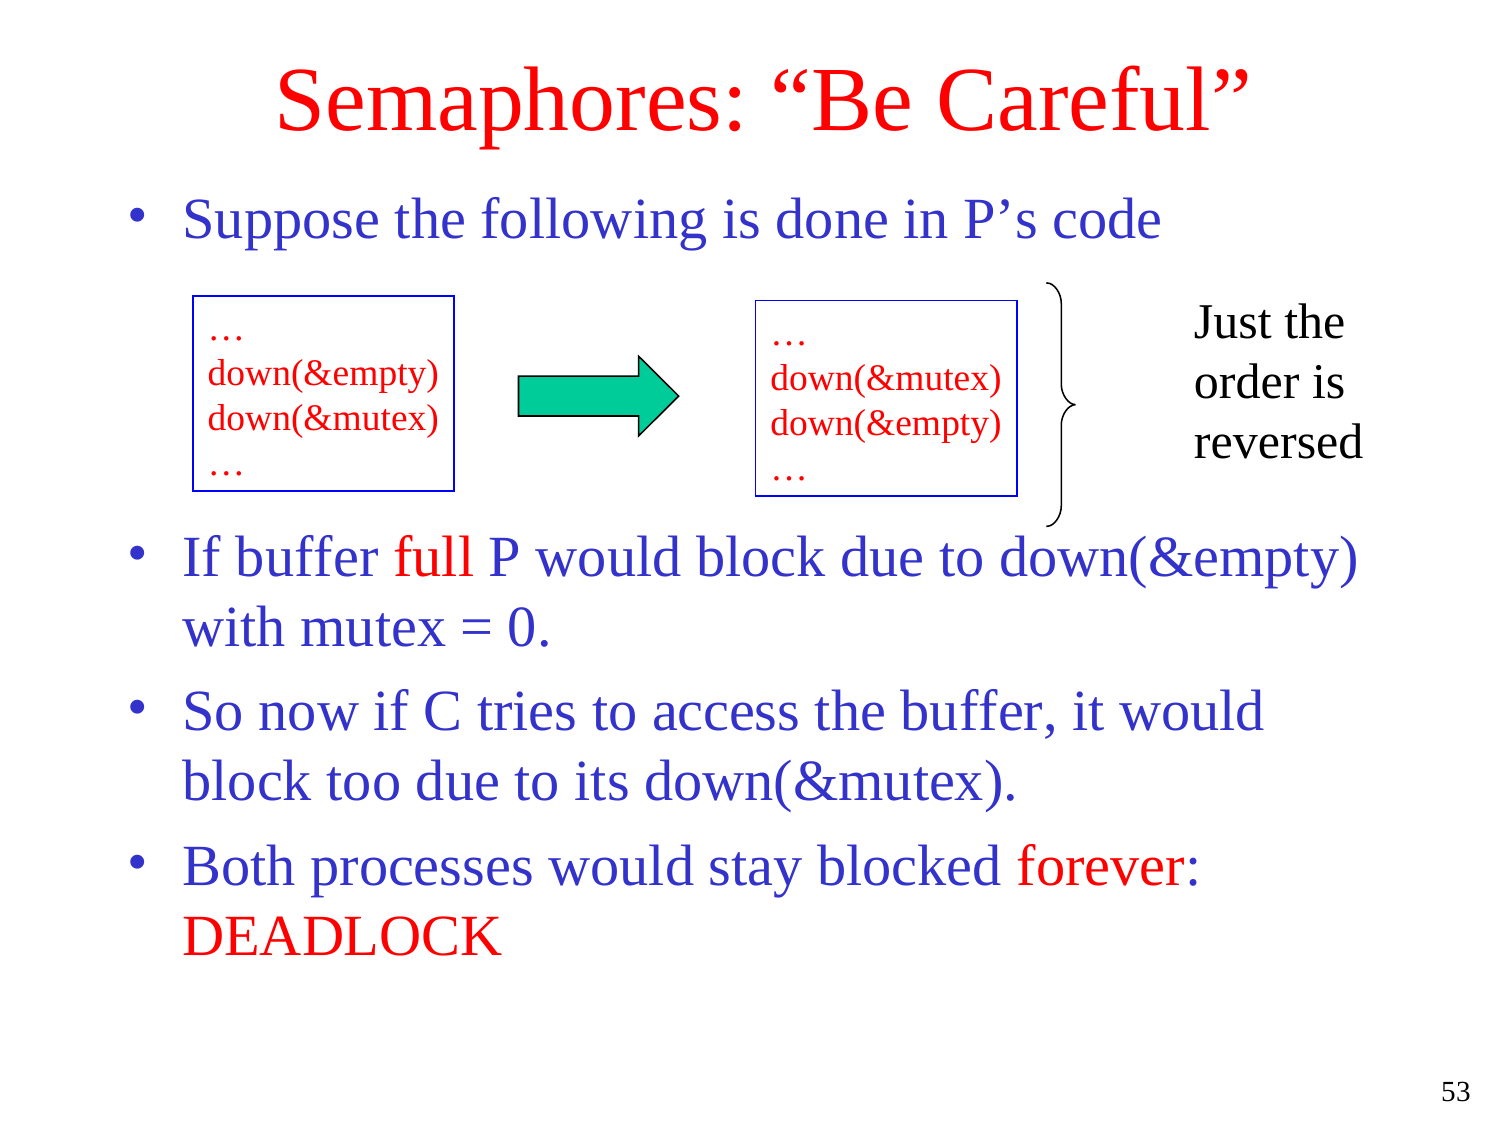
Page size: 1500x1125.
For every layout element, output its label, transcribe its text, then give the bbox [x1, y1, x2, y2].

text_box Just the order is reversed [1179, 280, 1435, 477]
text_box Suppose the following is done in P’s code If buffer full P would block due to down(&empty) with mutex = 0. So now if C tries to access the buffer, it would block too due to its down(&mutex). Both processes would stay blocked forever: DEADLOCK [112, 172, 1388, 1001]
text_box … down(&empty) down(&mutex) … [192, 295, 455, 492]
text_box … down(&mutex) down(&empty) … [755, 300, 1017, 496]
text_box <number> [1404, 1064, 1486, 1125]
text_box Semaphores: “Be Careful” [126, 0, 1402, 188]
